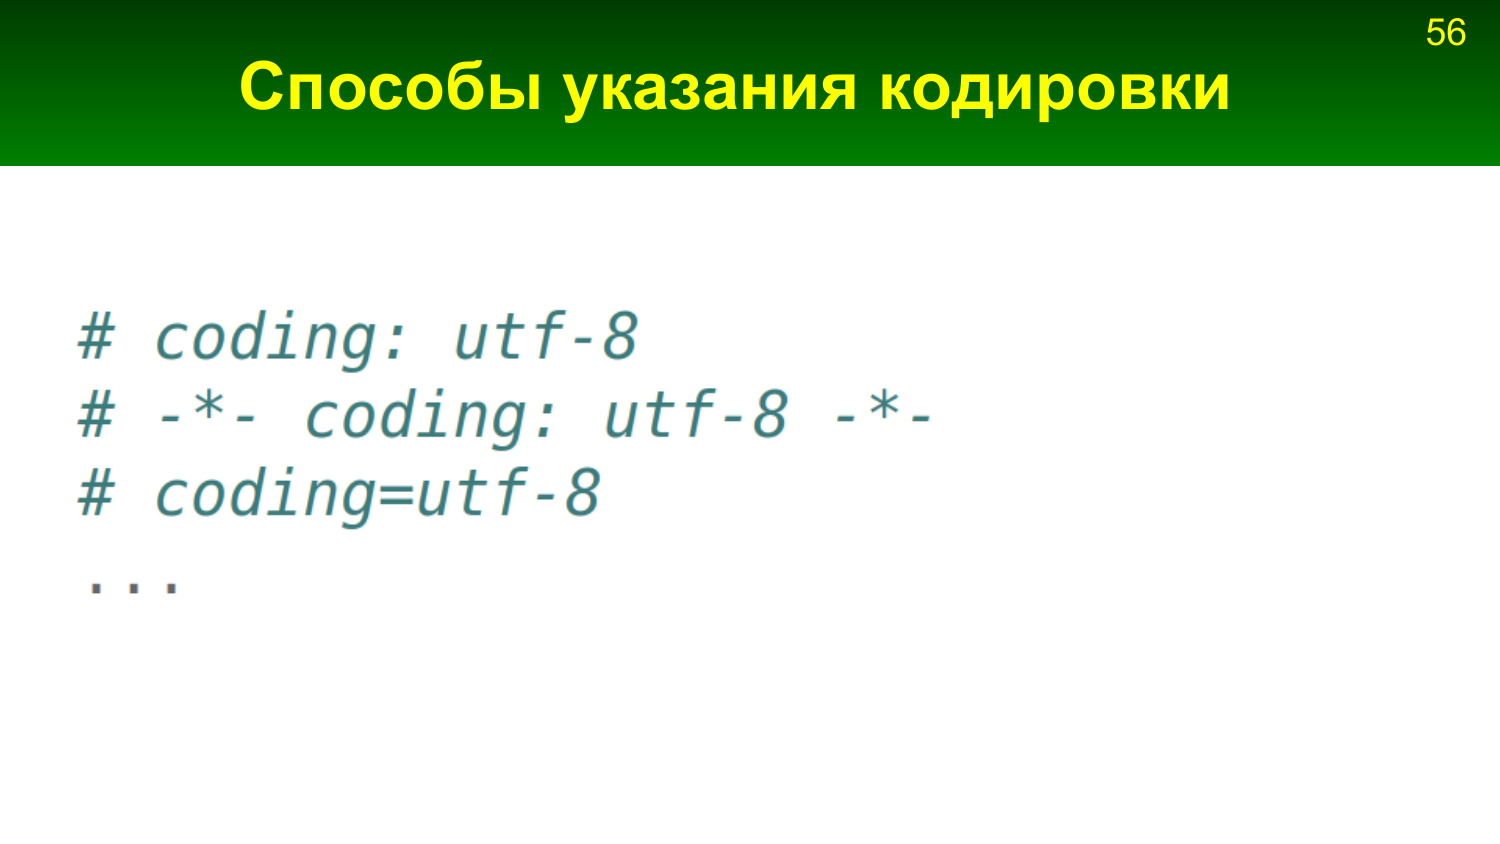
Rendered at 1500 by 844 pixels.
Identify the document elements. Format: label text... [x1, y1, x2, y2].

title Способы указания кодировки [47, 11, 1426, 154]
picture [59, 290, 947, 650]
